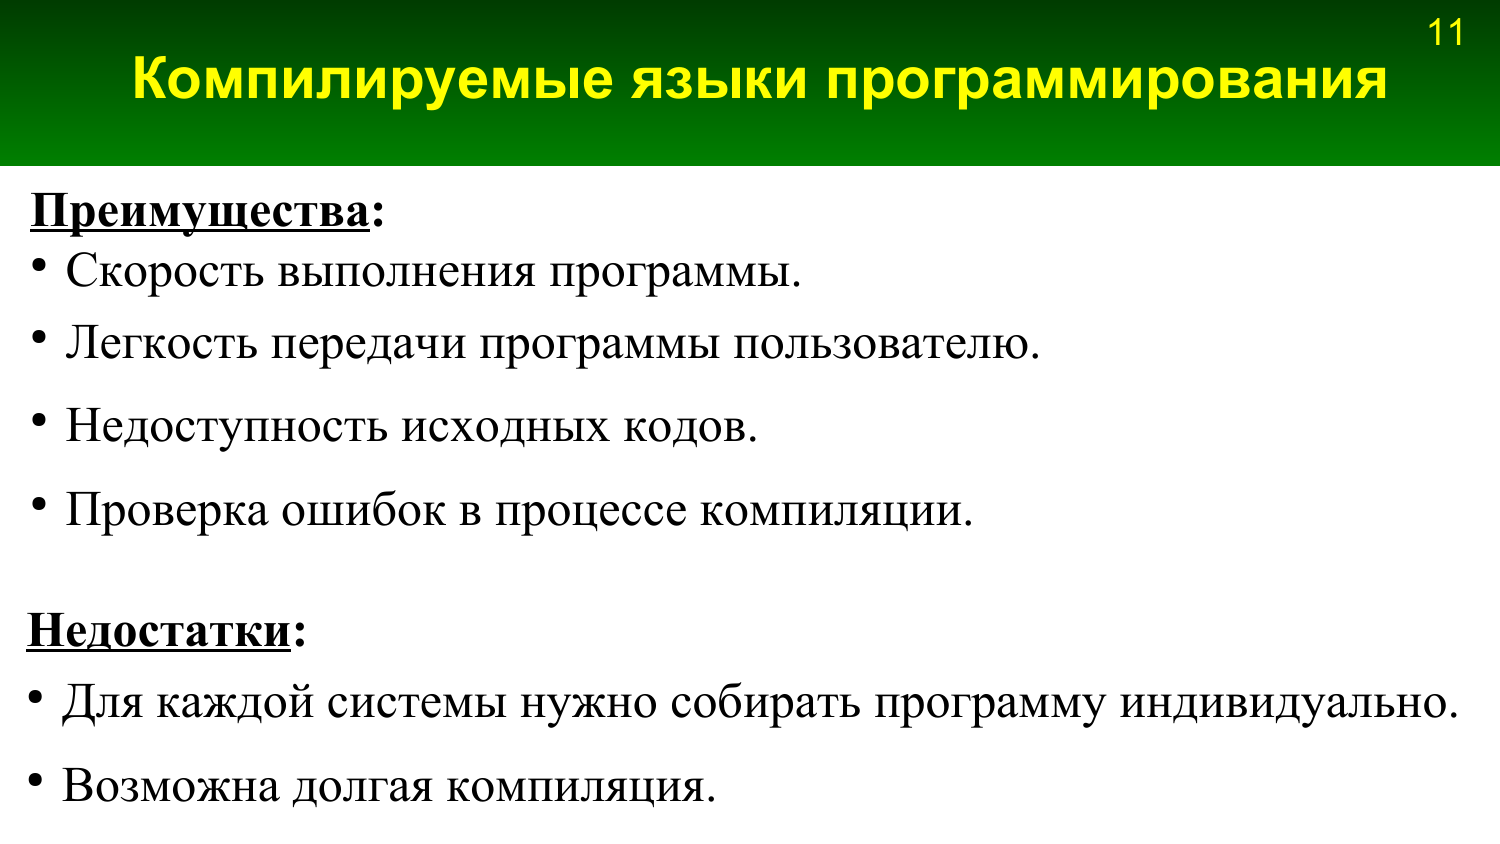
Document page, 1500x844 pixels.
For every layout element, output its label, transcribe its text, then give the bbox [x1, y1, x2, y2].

title Компилируемые языки программирования [23, 13, 1489, 136]
text_box Преимущества: Скорость выполнения программы. Легкость передачи программы пользователю. Недоступность исходных кодов. Проверка ошибок в процессе компиляции. [15, 168, 1477, 562]
text_box Недостатки: Для каждой системы нужно собирать программу индивидуально. Возможна долгая компиляция. [11, 588, 1477, 844]
